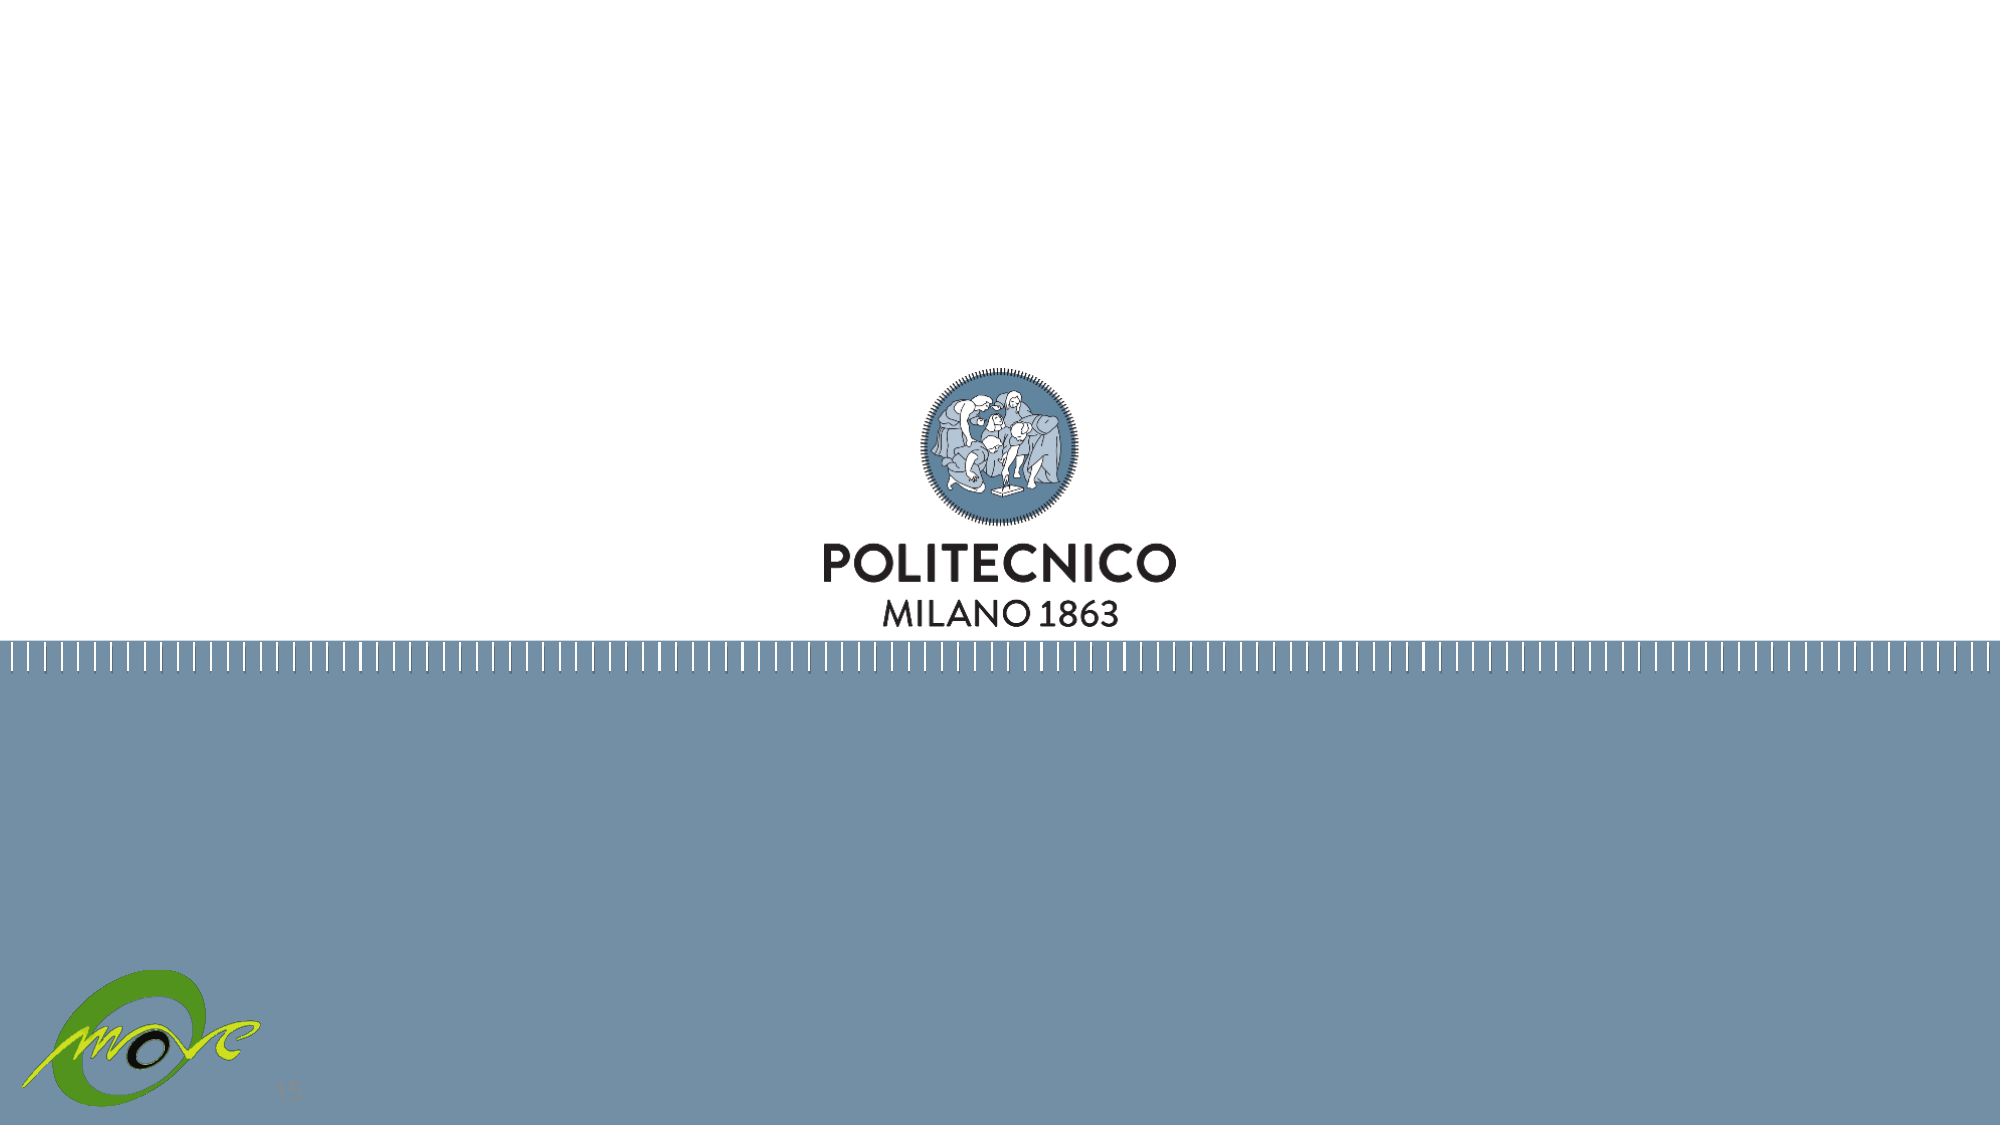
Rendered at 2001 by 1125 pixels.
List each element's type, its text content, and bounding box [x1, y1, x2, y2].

picture [21, 969, 261, 1107]
picture [824, 368, 1176, 627]
slide_number 10 [249, 1062, 327, 1123]
